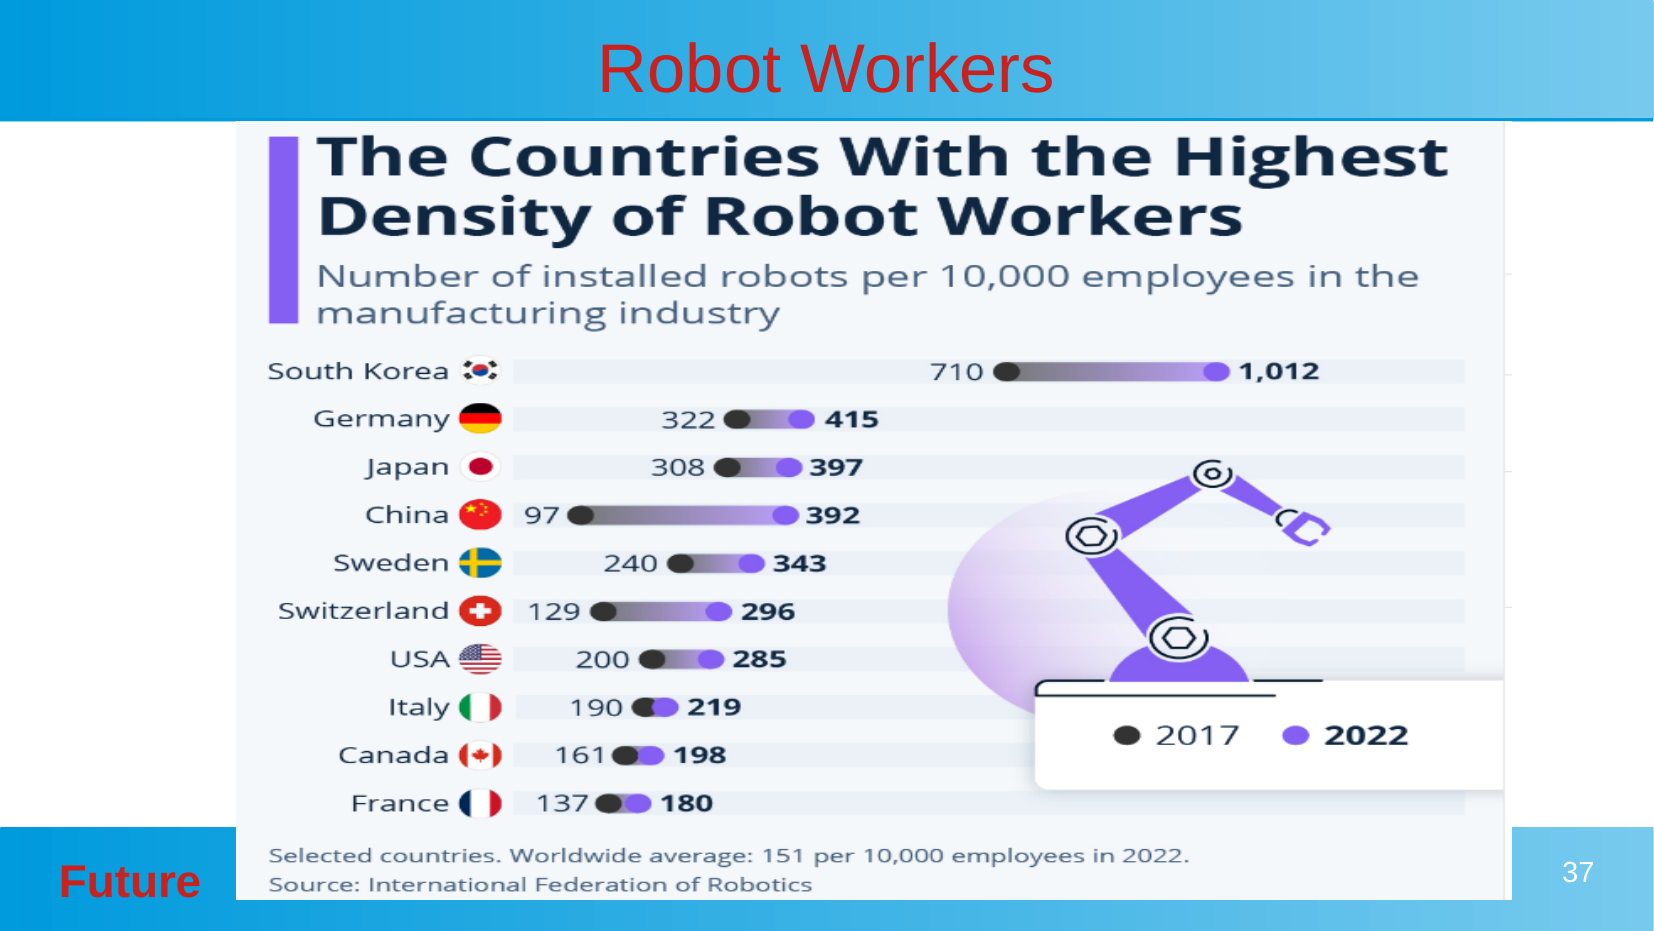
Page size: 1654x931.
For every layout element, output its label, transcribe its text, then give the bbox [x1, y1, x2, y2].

title Robot Workers [59, 29, 1595, 108]
picture [236, 122, 1512, 901]
